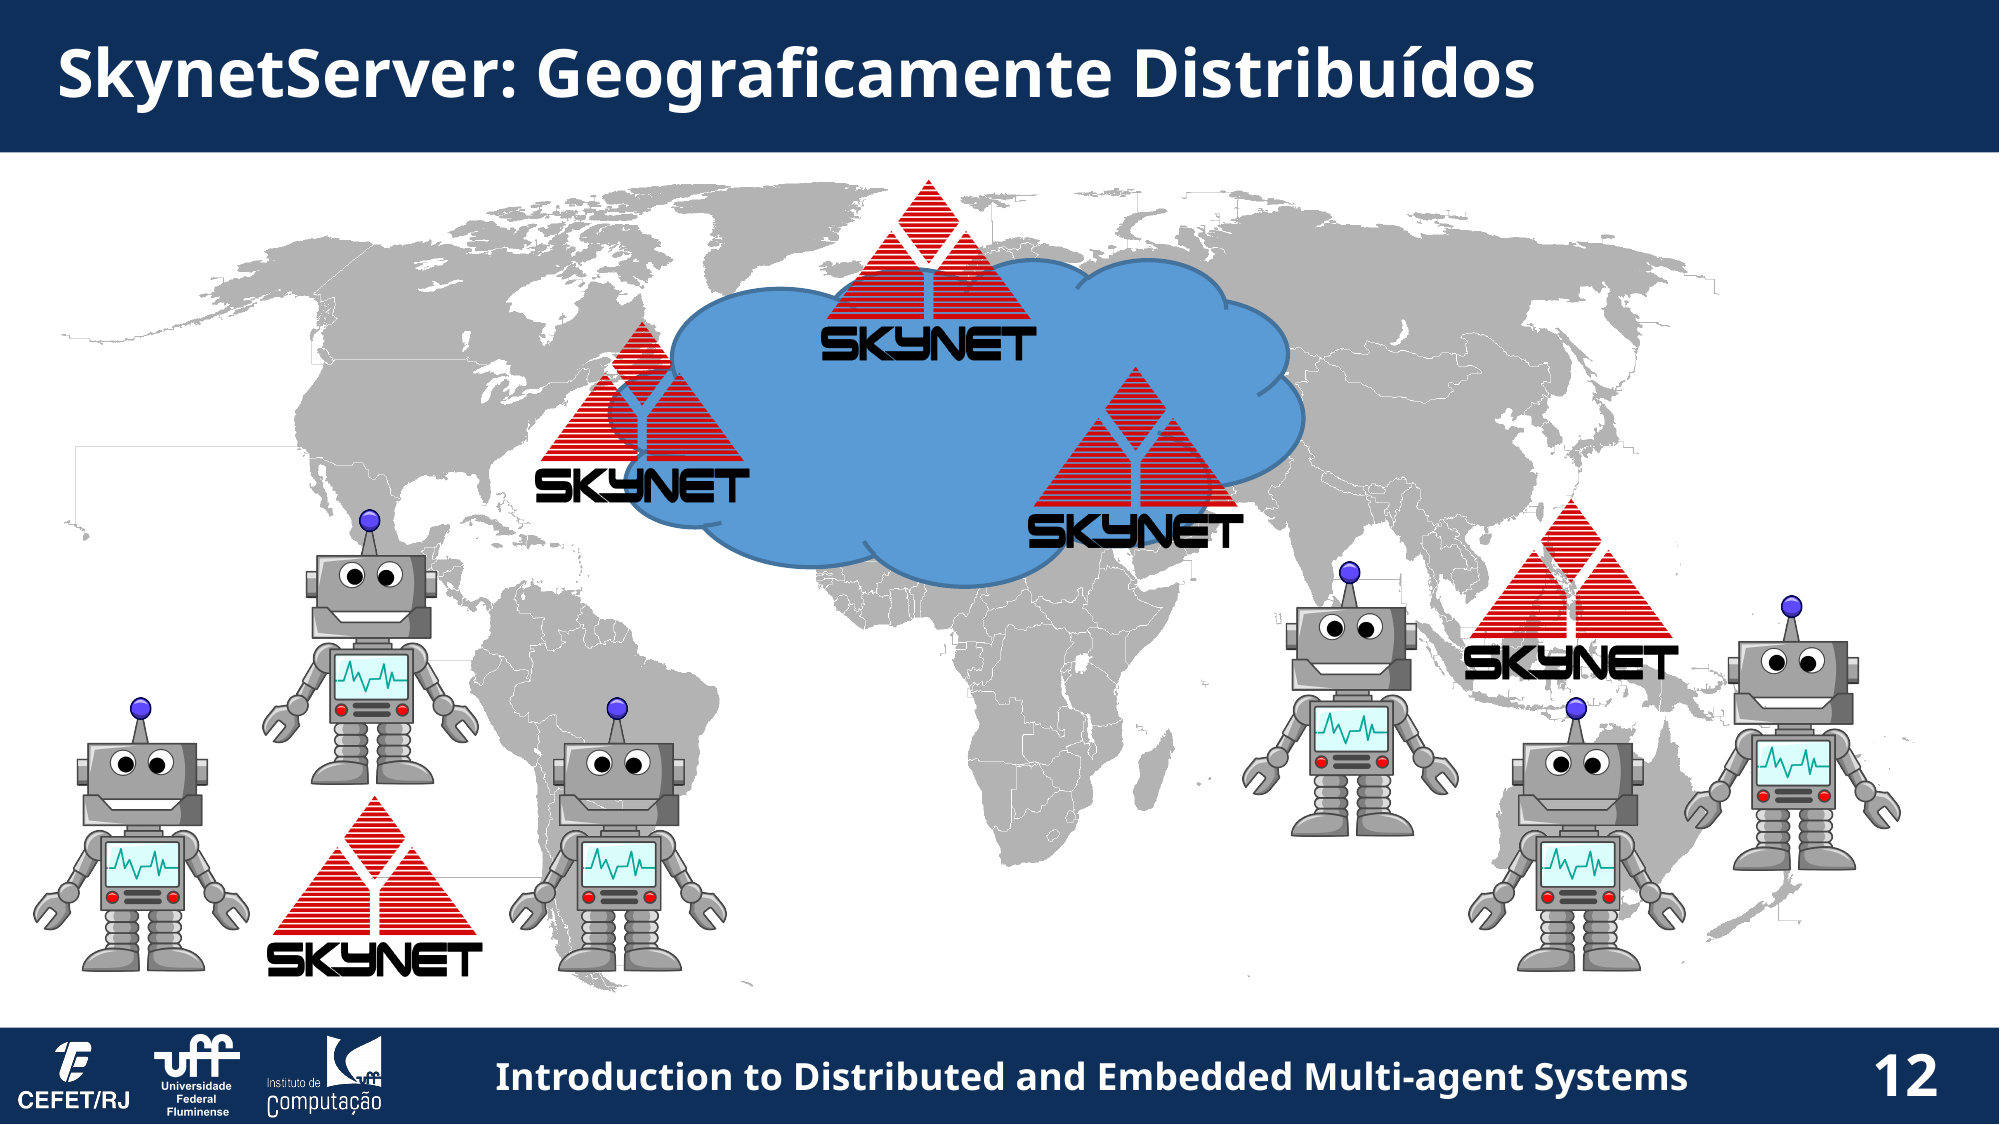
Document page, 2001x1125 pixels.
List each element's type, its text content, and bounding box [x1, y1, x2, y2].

picture [265, 1033, 383, 1118]
picture [33, 167, 1916, 1015]
picture [153, 1033, 241, 1121]
picture [18, 1021, 129, 1125]
text_box [637, 288, 1058, 587]
text_box SkynetServer: Geograficamente Distribuídos [25, 23, 1999, 119]
text_box [1042, 260, 1304, 479]
